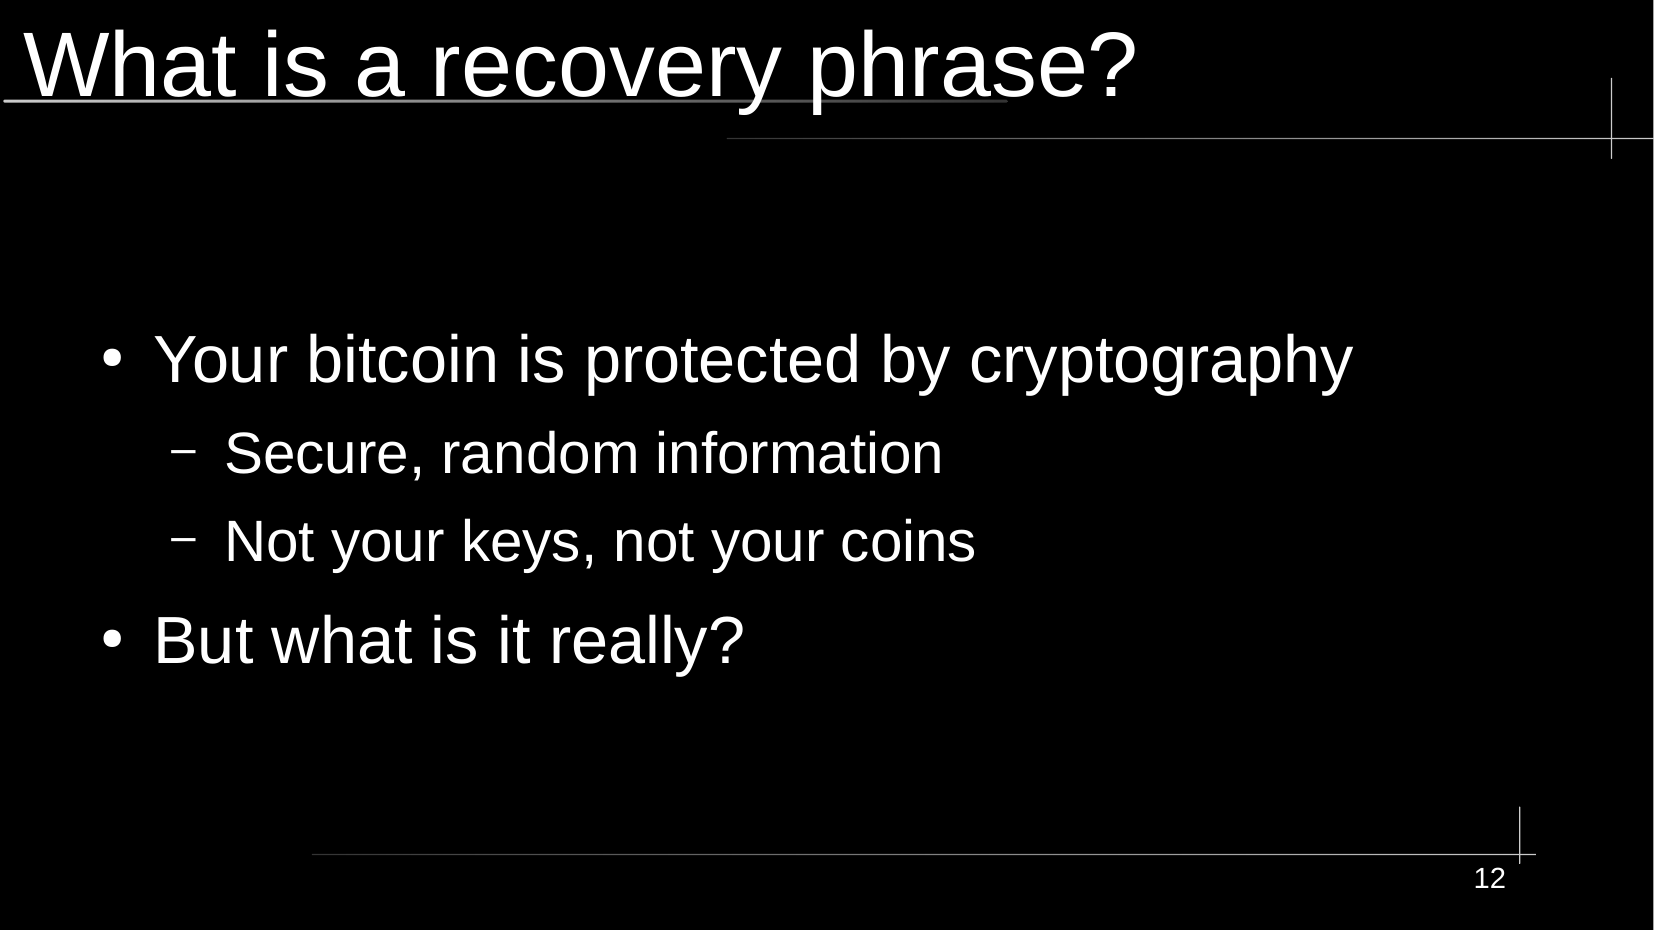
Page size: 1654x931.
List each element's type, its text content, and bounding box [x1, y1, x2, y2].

title What is a recovery phrase? [23, 11, 1589, 119]
list Your bitcoin is protected by cryptography Secure, random information Not your keys, not your coins But what is it really? [82, 217, 1571, 758]
